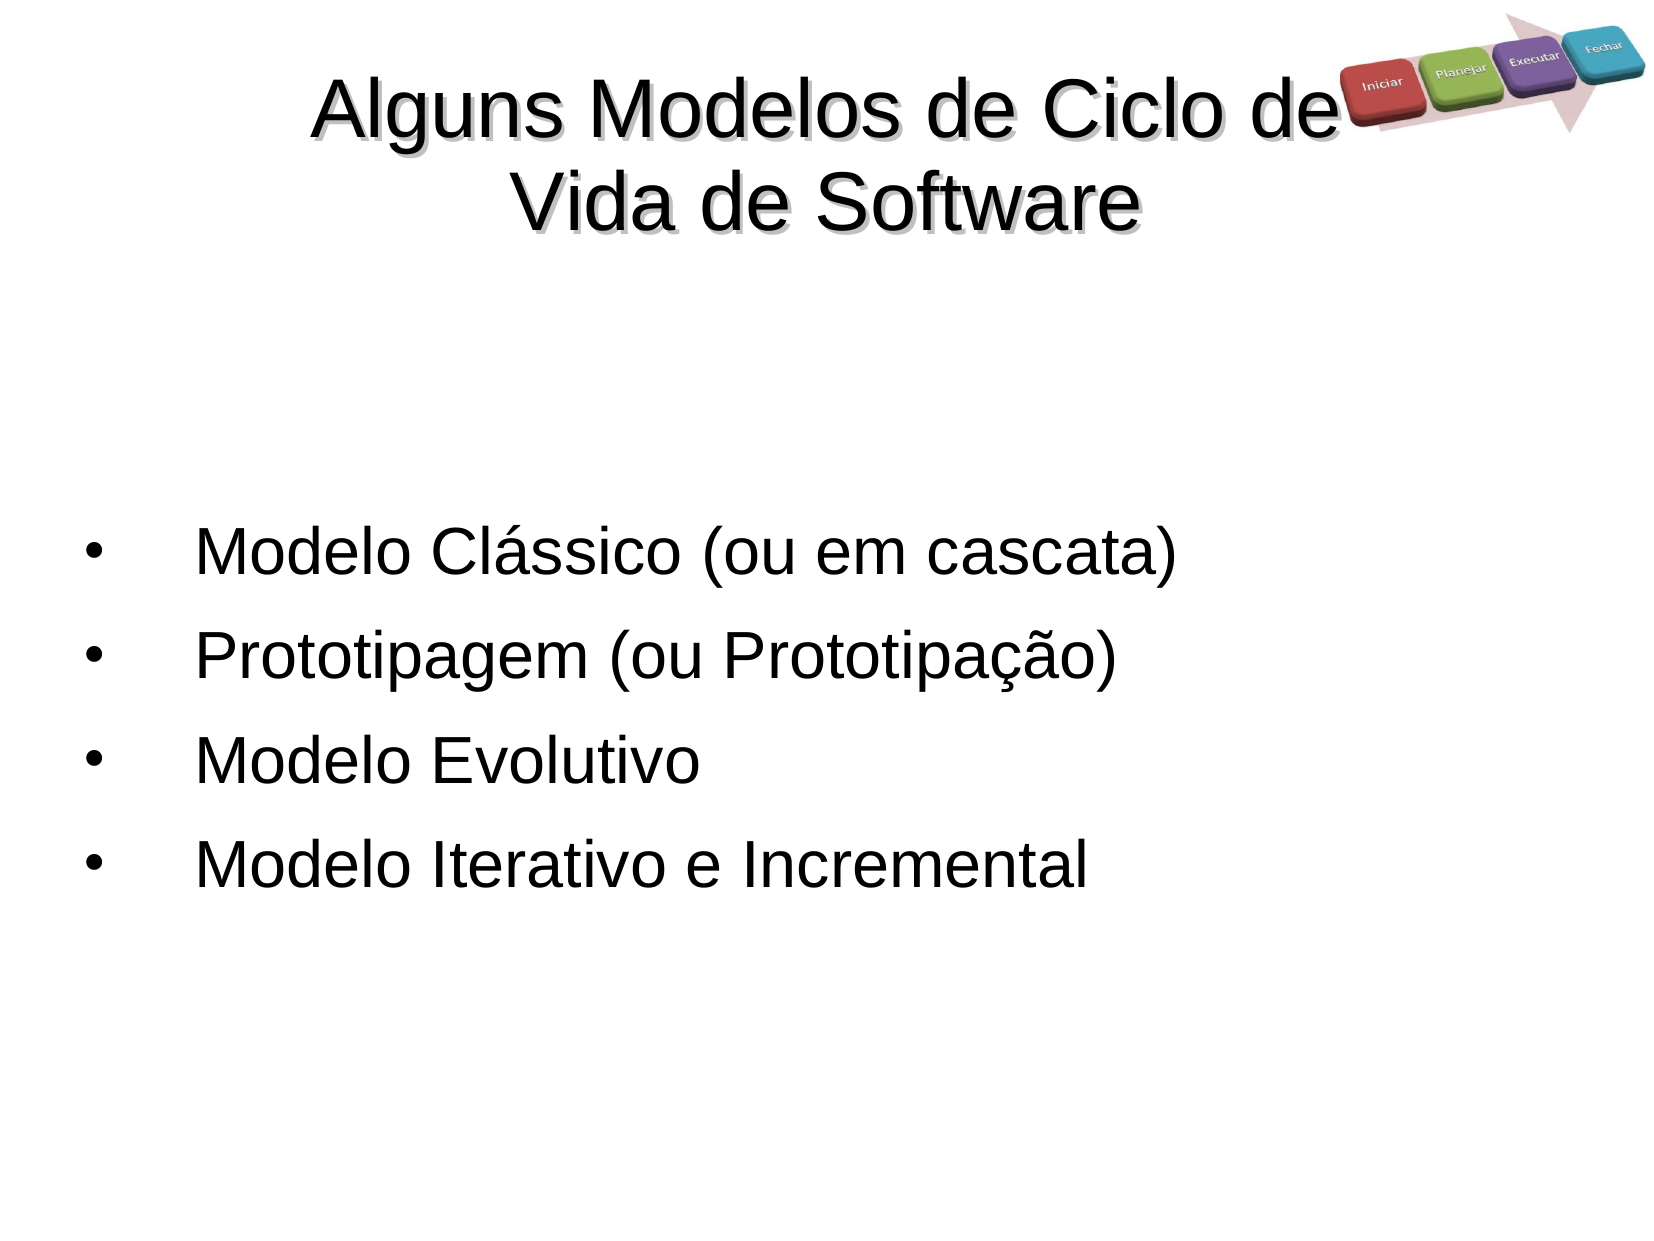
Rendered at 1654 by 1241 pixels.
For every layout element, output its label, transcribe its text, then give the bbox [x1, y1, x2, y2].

title Alguns Modelos de Ciclo de Vida de Software [82, 56, 1571, 249]
chart [1334, 13, 1647, 136]
text_box Modelo Clássico (ou em cascata) Prototipagem (ou Prototipação) Modelo Evolutivo Modelo Iterativo e Incremental [82, 253, 1560, 1164]
